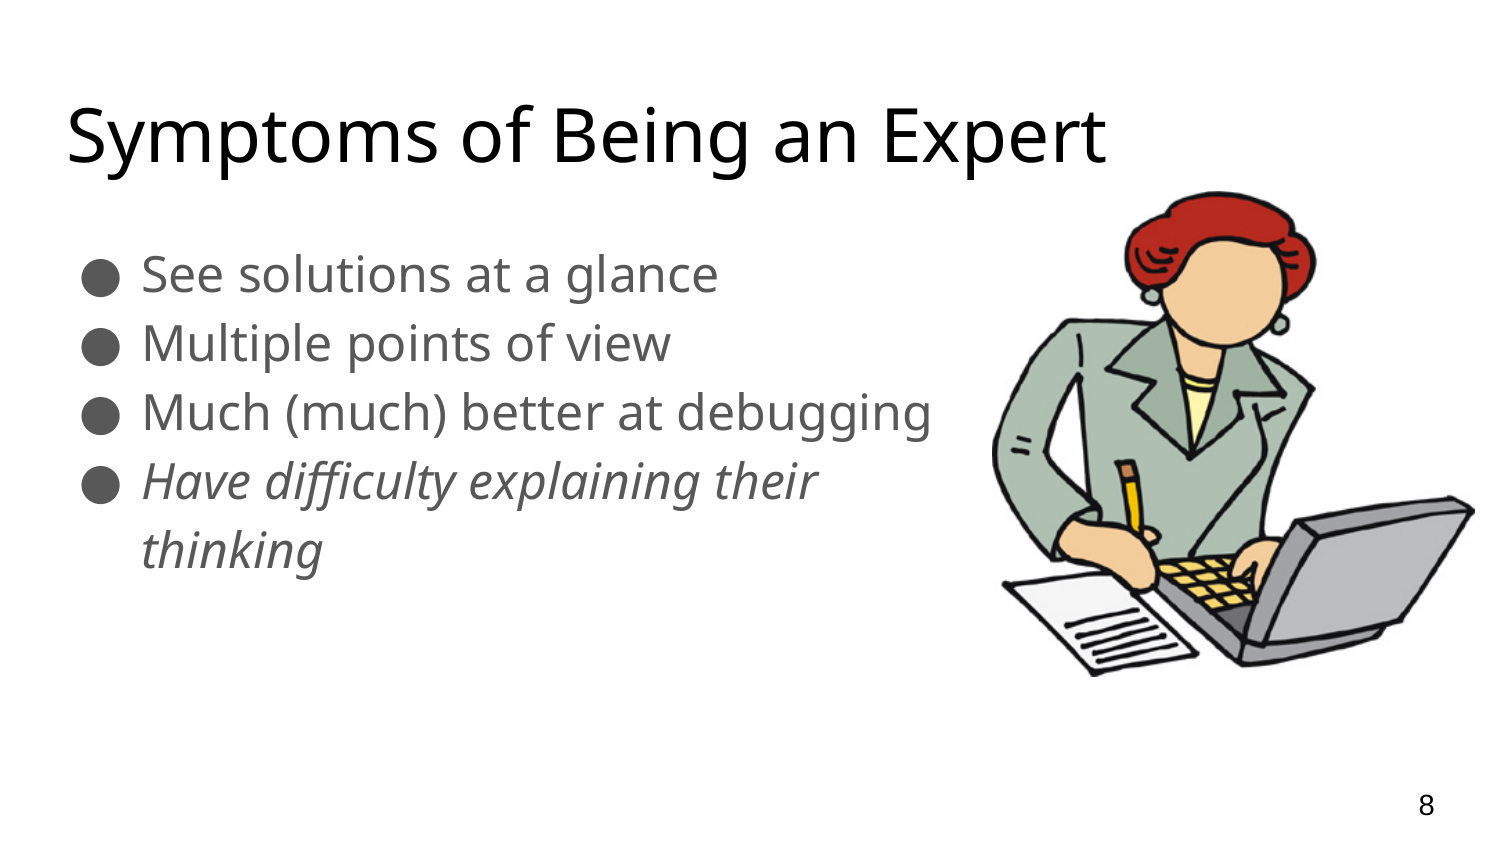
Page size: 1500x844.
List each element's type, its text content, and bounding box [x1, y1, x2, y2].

text_box See solutions at a glance Multiple points of view Much (much) better at debugging Have difficulty explaining their thinking [51, 218, 967, 750]
picture [992, 191, 1475, 677]
title Symptoms of Being an Expert [51, 72, 1449, 167]
